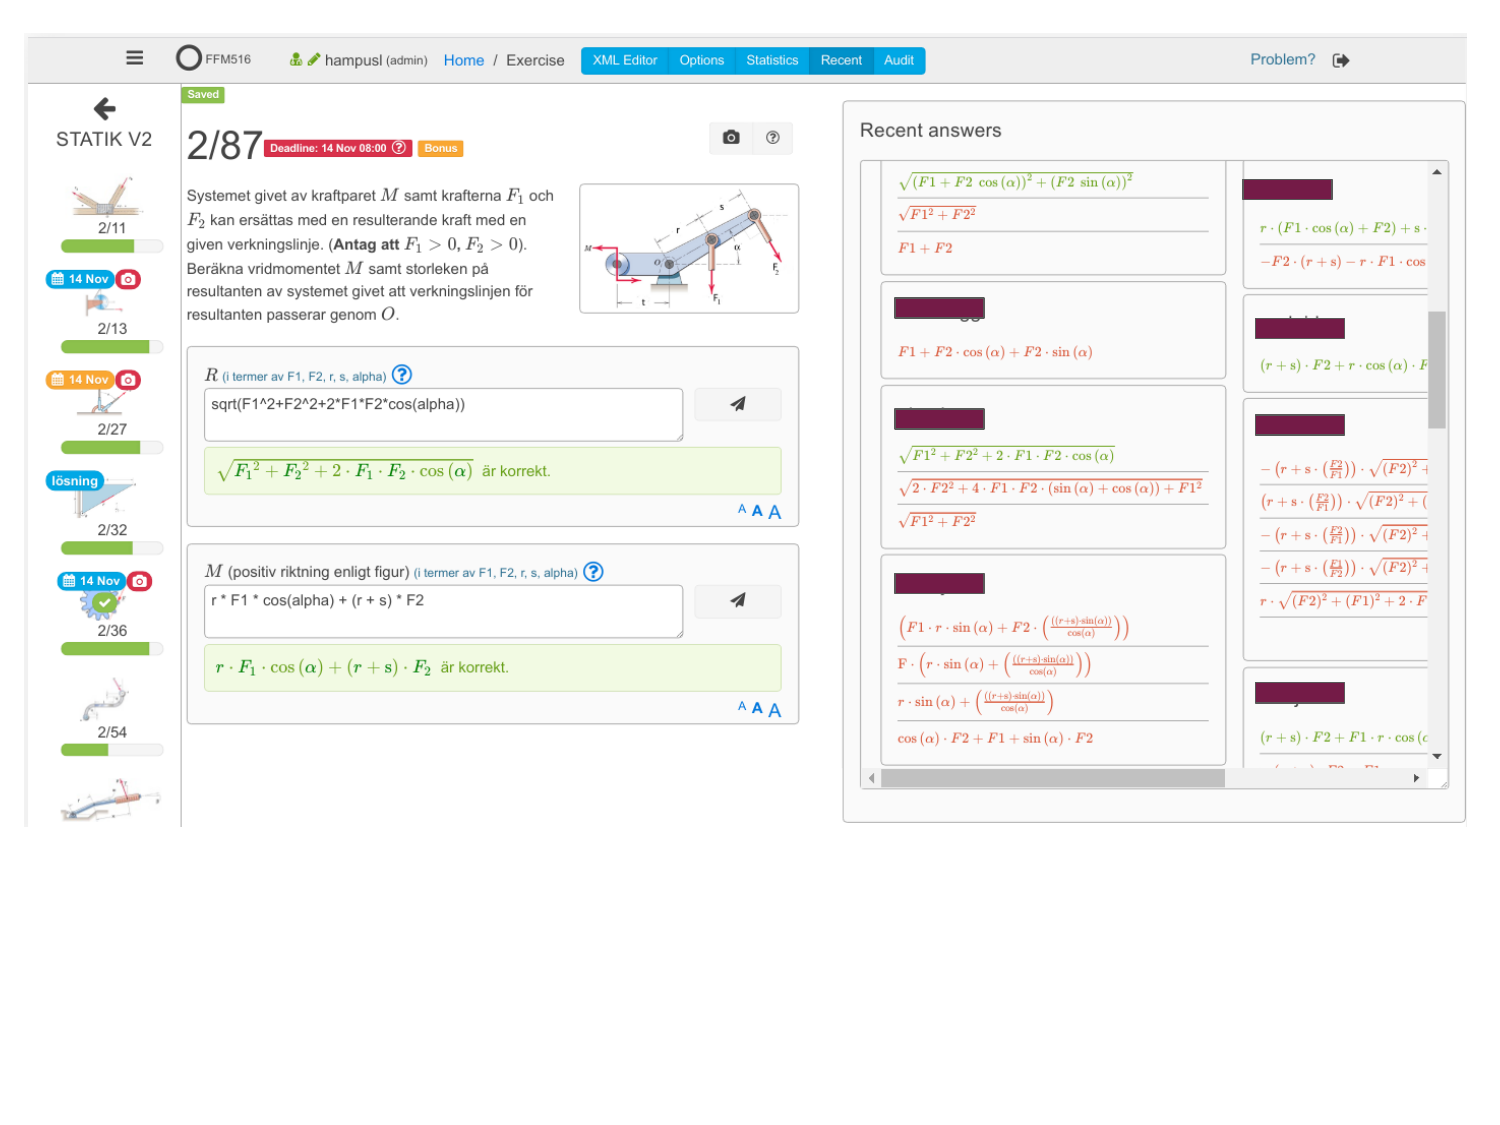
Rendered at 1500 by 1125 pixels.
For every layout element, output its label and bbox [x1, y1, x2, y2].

text_box [1255, 682, 1345, 703]
text_box [1255, 318, 1345, 339]
text_box [894, 409, 984, 430]
text_box [894, 298, 984, 319]
text_box [894, 573, 984, 594]
text_box [1242, 179, 1332, 200]
picture [24, 33, 1467, 827]
text_box [1255, 414, 1345, 435]
